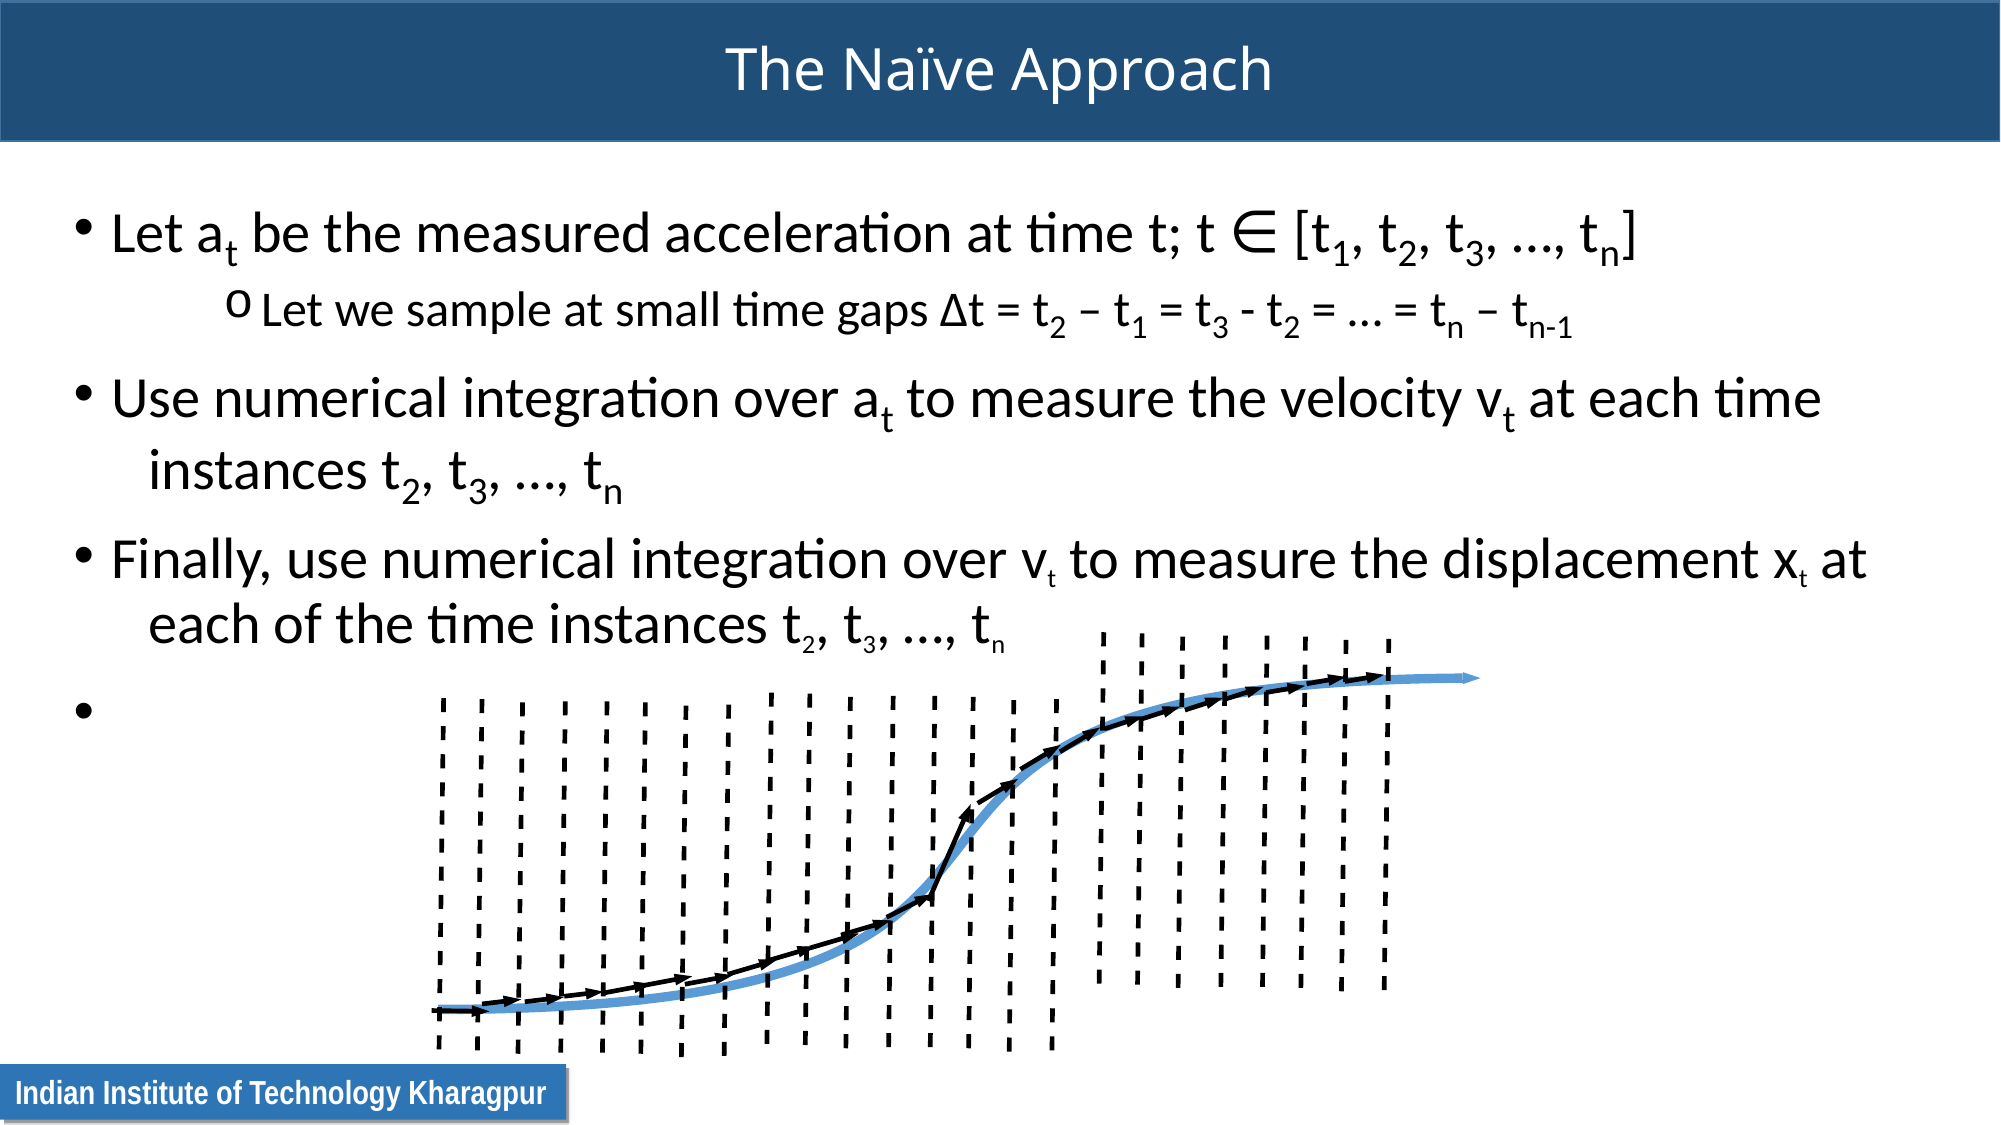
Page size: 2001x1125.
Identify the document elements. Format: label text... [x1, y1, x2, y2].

list Let at be the measured acceleration at time t; t ∈ [t1, t2, t3, …, tn] Let we sample at small time gaps Δt = t2 – t1 = t3 - t2 = … = tn – tn-1 Use numerical integration over at to measure the velocity vt at each time instances t2, t3, …, tn Finally, use numerical integration over vt to measure the displacement xt at each of the time instances t2, t3, …, tn [58, 186, 1954, 1065]
title The Naïve Approach [0, 1, 2000, 141]
